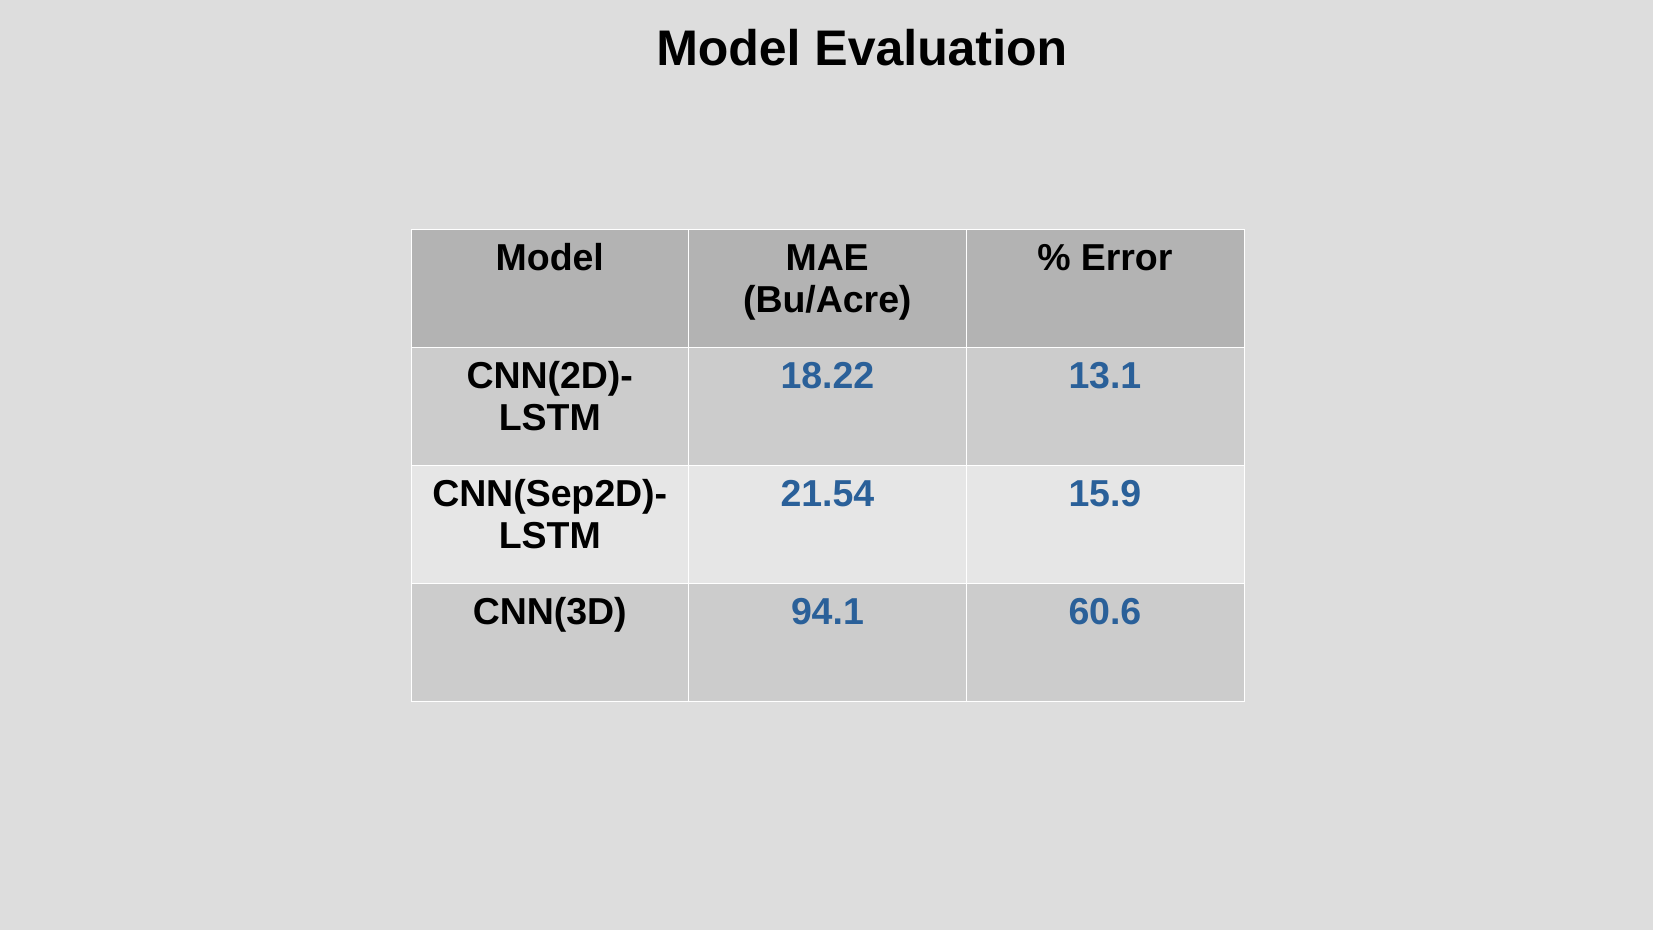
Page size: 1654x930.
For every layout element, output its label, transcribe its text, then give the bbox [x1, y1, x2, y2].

table_cell 60.6 [967, 584, 1244, 701]
table_cell 21.54 [689, 466, 966, 583]
table_header % Error [967, 230, 1244, 347]
table_cell 18.22 [689, 348, 966, 465]
table_header Model [412, 230, 688, 347]
table_cell 94.1 [689, 584, 966, 701]
list Model Evaluation [0, 20, 1653, 91]
table_cell CNN(Sep2D)-LSTM [412, 466, 688, 583]
table_cell CNN(2D)-LSTM [412, 348, 688, 465]
table_cell CNN(3D) [412, 584, 688, 701]
table_cell 13.1 [967, 348, 1244, 465]
table_cell 15.9 [967, 466, 1244, 583]
table_header MAE (Bu/Acre) [689, 230, 966, 347]
